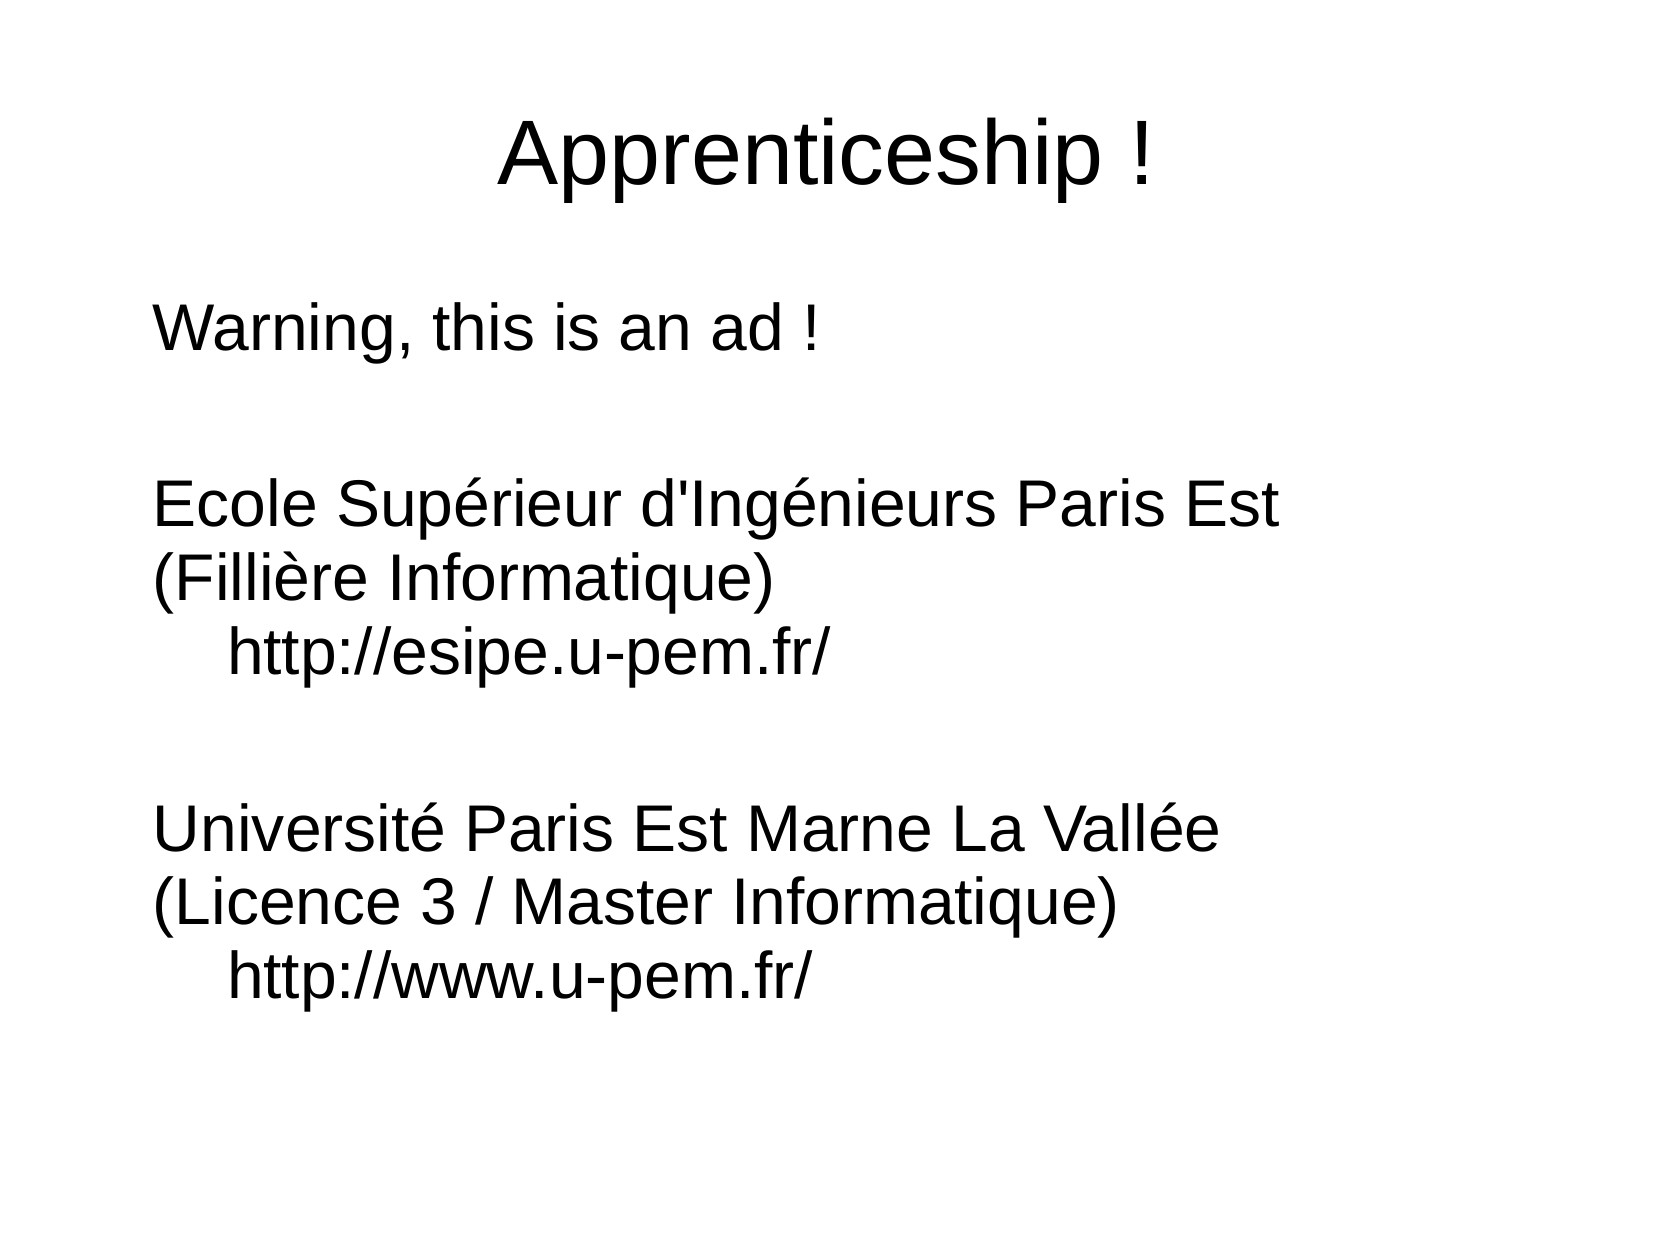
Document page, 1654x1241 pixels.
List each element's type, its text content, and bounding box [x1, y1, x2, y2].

title Apprenticeship ! [82, 49, 1571, 257]
list Warning, this is an ad ! Ecole Supérieur d'Ingénieurs Paris Est (Fillière Informatique) http://esipe.u-pem.fr/ Université Paris Est Marne La Vallée (Licence 3 / Master Informatique) http://www.u-pem.fr/ [82, 290, 1571, 1096]
